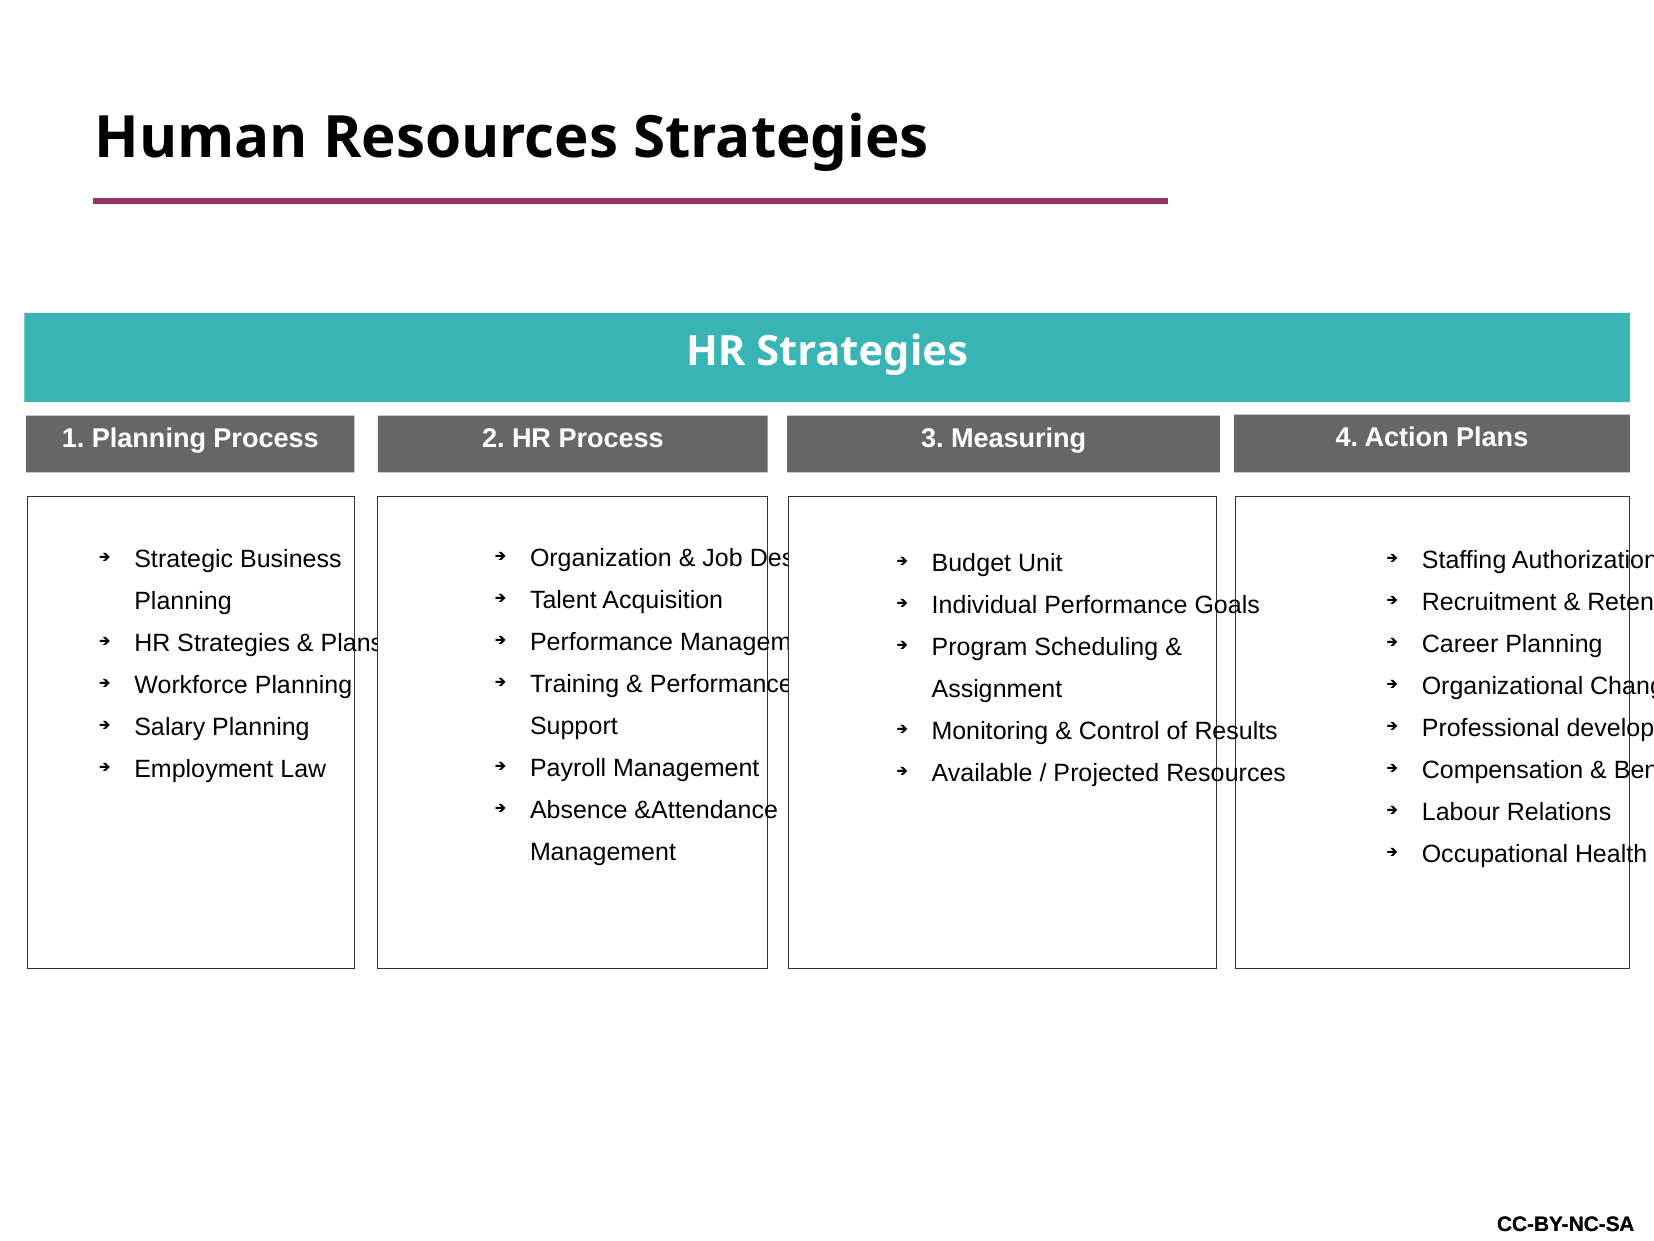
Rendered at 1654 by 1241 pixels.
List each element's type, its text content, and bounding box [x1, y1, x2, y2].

text_box 1. Planning Process [26, 415, 355, 473]
text_box [759, 644, 768, 649]
text_box [27, 496, 355, 969]
title Human Resources Strategies [94, 31, 1571, 239]
text_box 4. Action Plans [1234, 414, 1630, 473]
text_box [377, 496, 768, 969]
text_box [1213, 769, 1217, 780]
text_box 3. Measuring [787, 415, 1220, 473]
text_box Staffing Authorizations Recruitment & Retention Career Planning Organizational Changes Professional development Compensation & Benefits Labour Relations Occupational Health & Safety [1328, 631, 1530, 810]
text_box [345, 644, 352, 650]
text_box [788, 496, 1217, 969]
text_box CC-BY-NC-SA [1482, 1204, 1654, 1241]
text_box [1235, 496, 1630, 969]
text_box HR Strategies [24, 312, 1630, 403]
text_box Organization & Job Design Talent Acquisition Performance Management Training & Performance Support Payroll Management Absence &Attendance Management [437, 621, 686, 817]
text_box 2. HR Process [377, 415, 768, 473]
text_box Budget Unit Individual Performance Goals Program Scheduling & Assignment Monitoring & Control of Results Available / Projected Resources [838, 584, 1149, 780]
text_box Strategic Business Planning HR Strategies & Plans Workforce Planning Salary Planning Employment Law [41, 559, 333, 755]
